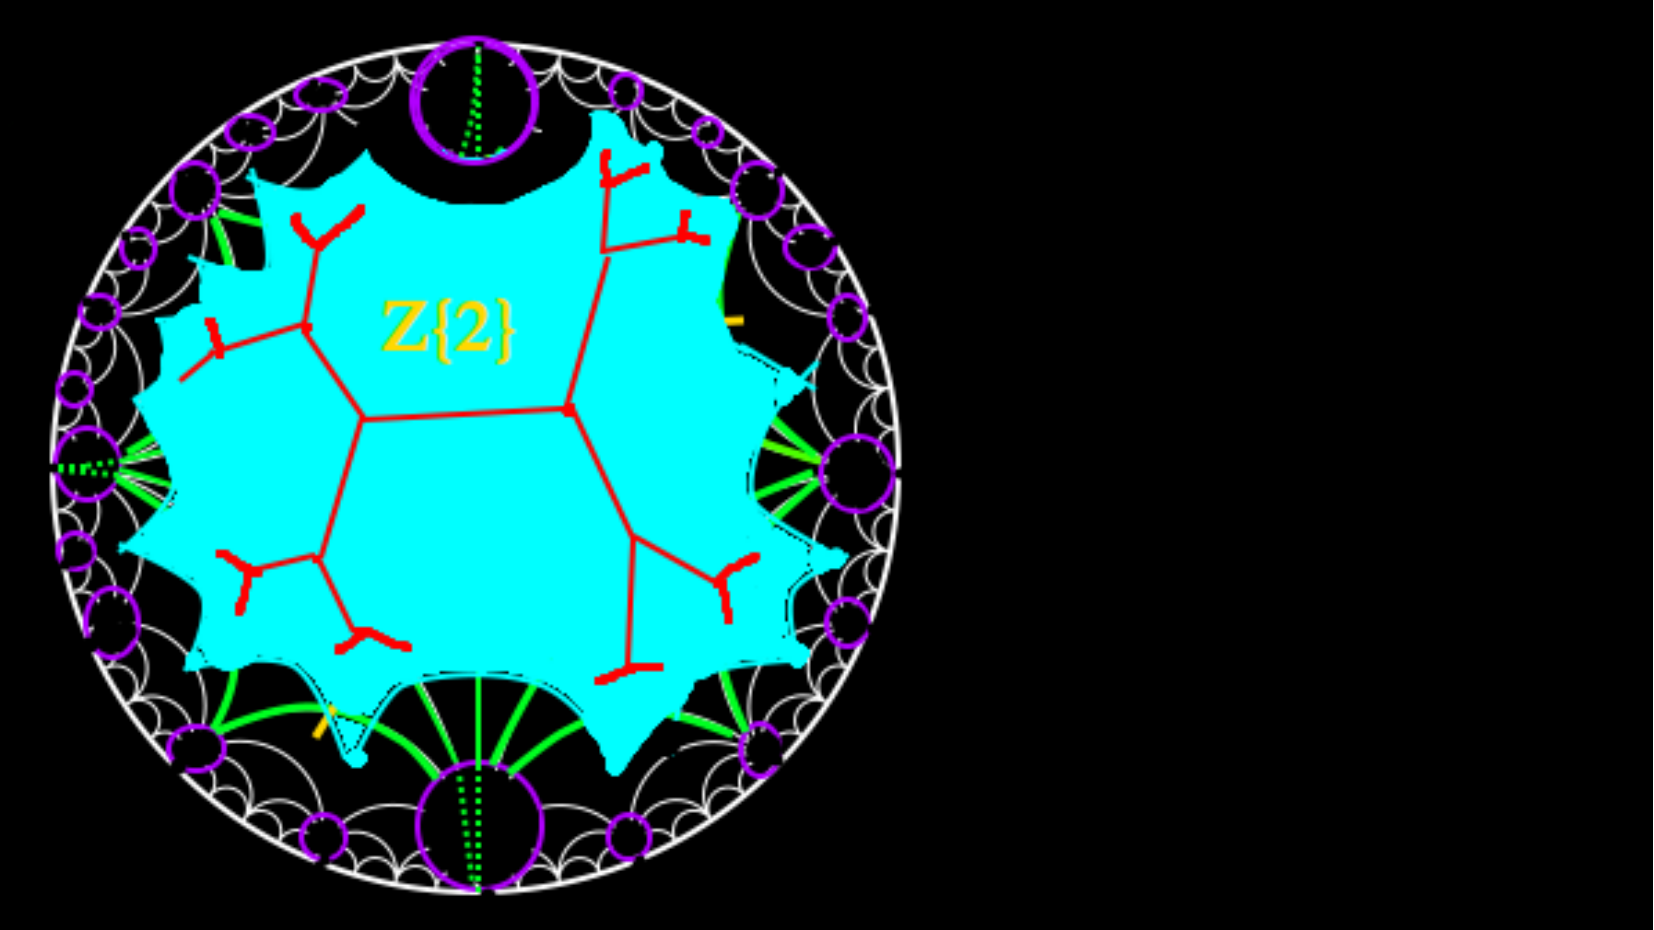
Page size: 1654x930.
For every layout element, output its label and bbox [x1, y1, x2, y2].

picture [0, 20, 1021, 918]
